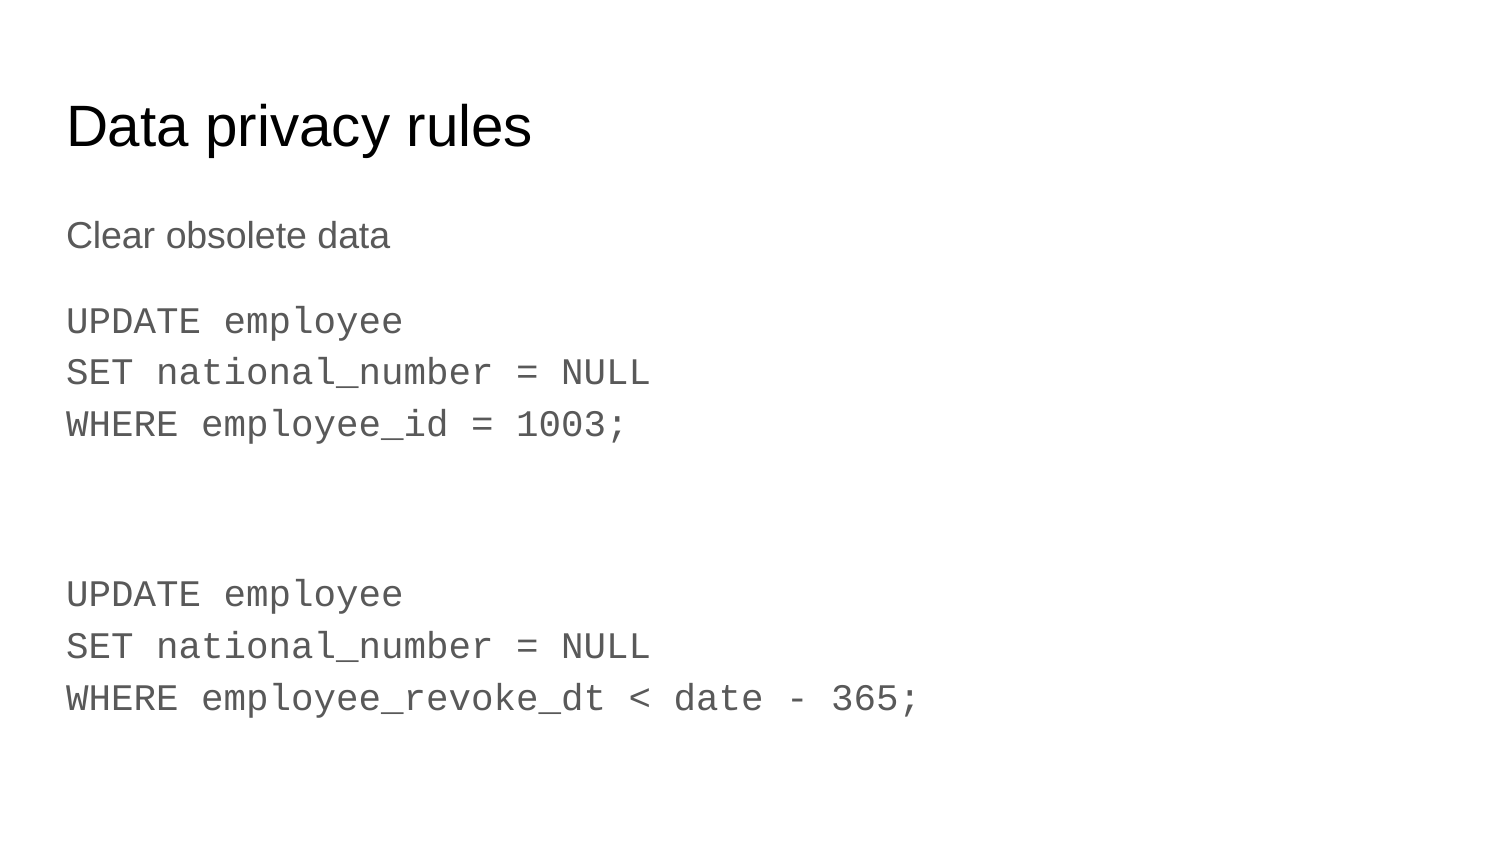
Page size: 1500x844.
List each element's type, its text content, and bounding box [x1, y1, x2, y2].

title Data privacy rules [51, 72, 1449, 167]
list Clear obsolete data UPDATE employee SET national_number = NULL WHERE employee_id = 1003; UPDATE employee SET national_number = NULL WHERE employee_revoke_dt < date - 365; [51, 189, 1449, 750]
